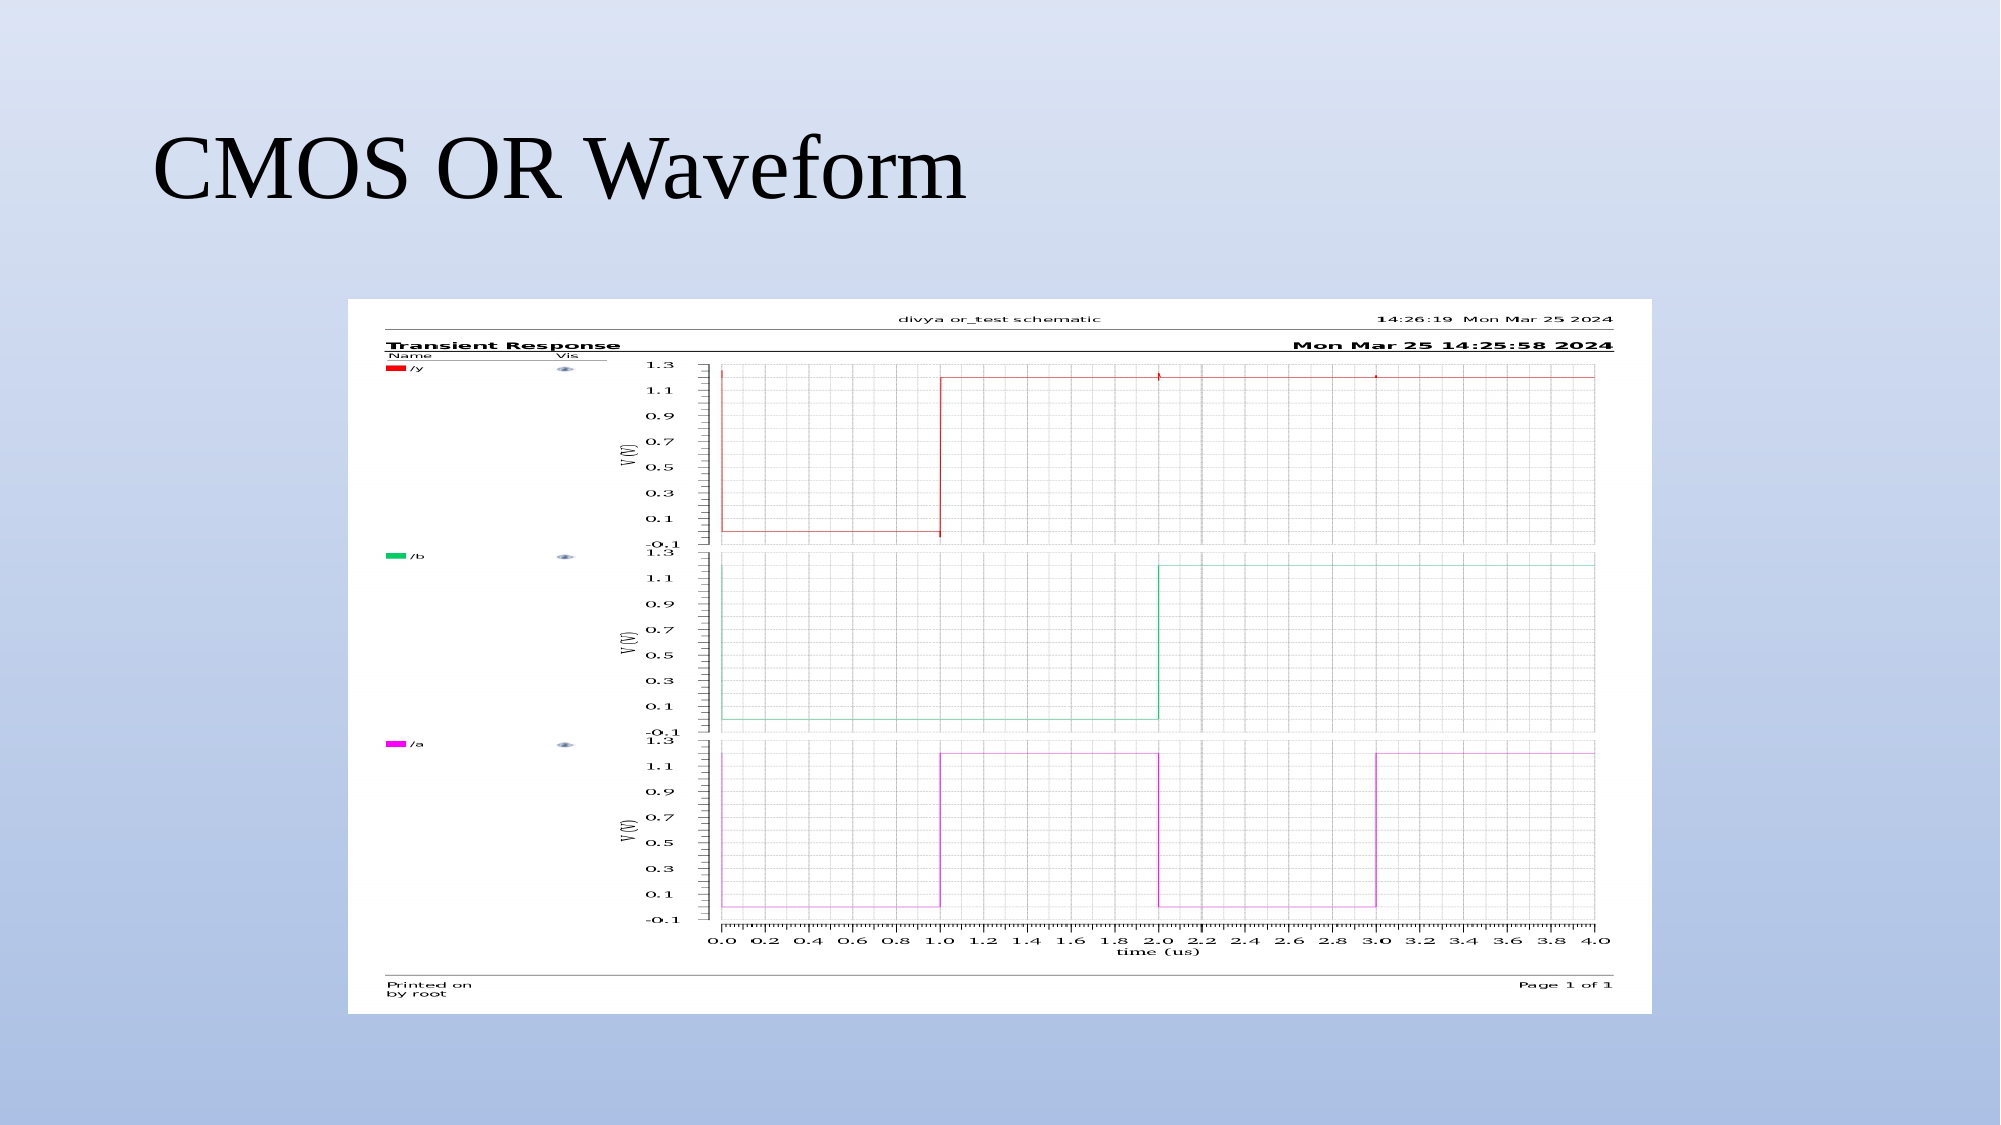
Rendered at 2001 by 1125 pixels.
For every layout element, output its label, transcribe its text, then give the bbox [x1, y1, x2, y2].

title CMOS OR Waveform [137, 59, 1863, 278]
picture [348, 299, 1652, 1014]
